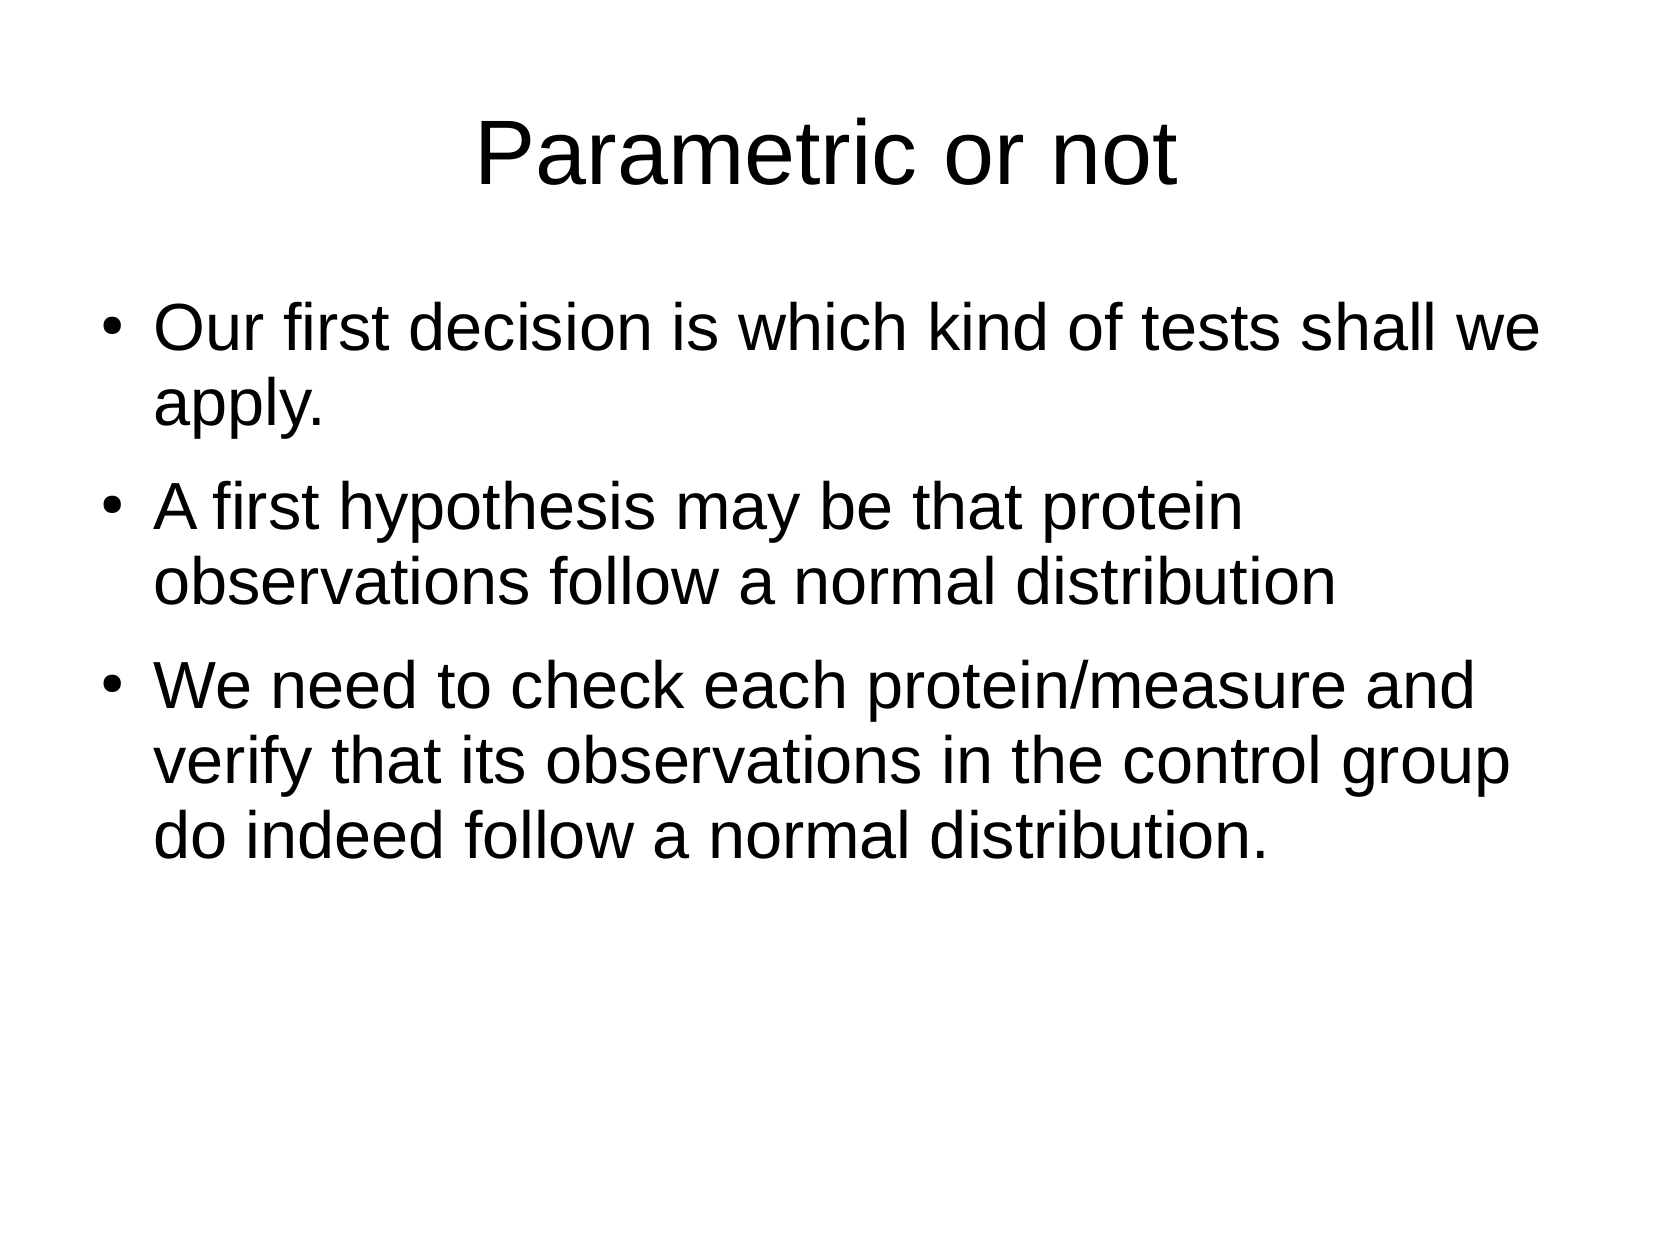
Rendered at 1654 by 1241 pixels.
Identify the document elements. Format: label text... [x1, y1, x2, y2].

list Our first decision is which kind of tests shall we apply. A first hypothesis may be that protein observations follow a normal distribution We need to check each protein/measure and verify that its observations in the control group do indeed follow a normal distribution. [82, 290, 1571, 1170]
title Parametric or not [82, 49, 1571, 257]
